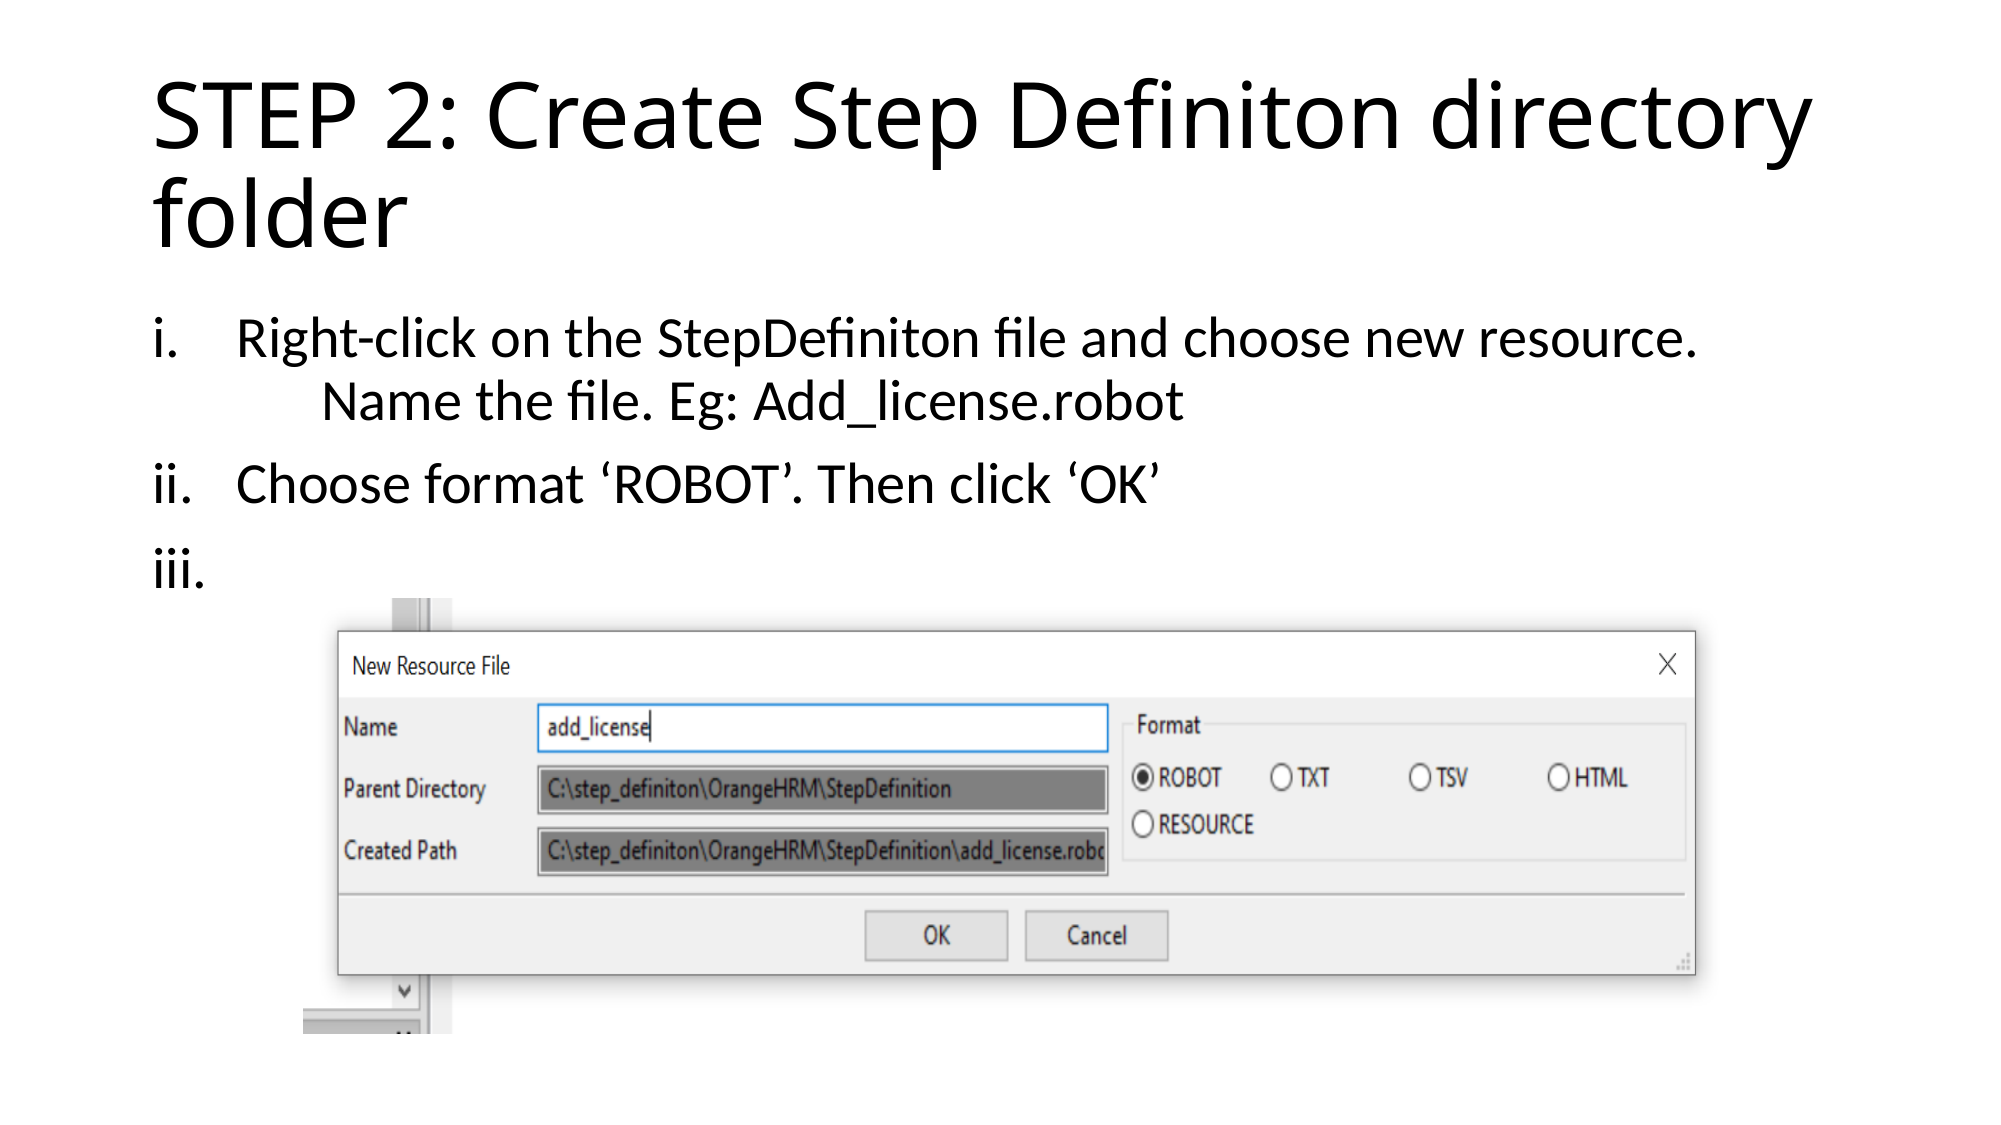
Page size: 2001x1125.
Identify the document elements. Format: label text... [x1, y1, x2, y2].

title STEP 2: Create Step Definiton directory folder [137, 59, 1863, 278]
list Right-click on the StepDefiniton file and choose new resource. Name the file. Eg: Add_license.robot Choose format ‘ROBOT’. Then click ‘OK’ [137, 299, 1863, 1014]
picture [303, 598, 1754, 1034]
